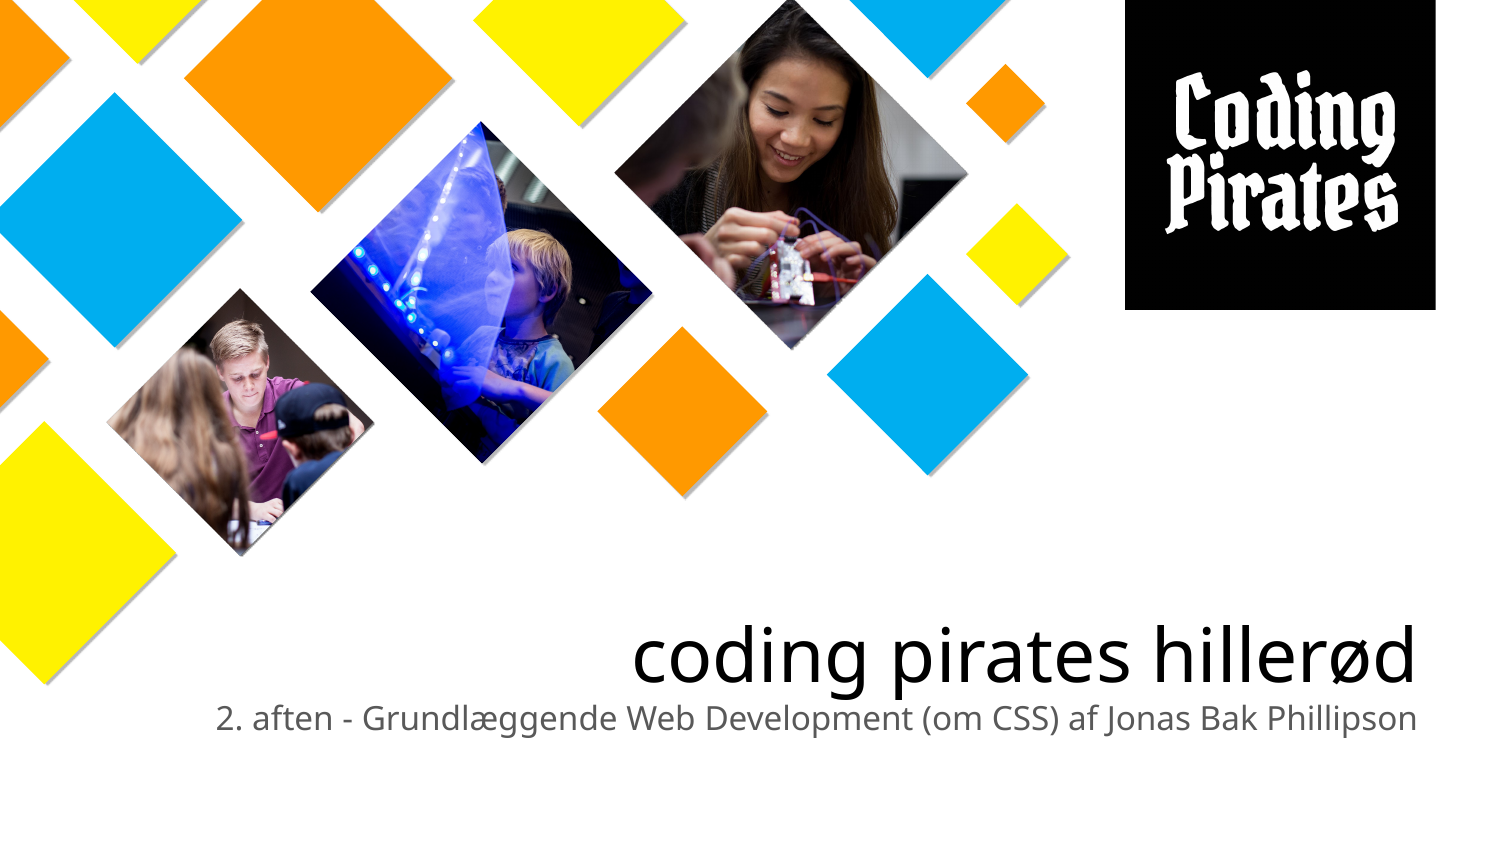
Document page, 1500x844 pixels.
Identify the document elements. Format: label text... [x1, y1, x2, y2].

picture [20, 266, 460, 578]
title coding pirates hillerød 2. aften - Grundlæggende Web Development (om CSS) af Jonas Bak Phillipson [70, 592, 1435, 805]
picture [1125, 0, 1436, 310]
picture [500, 0, 1081, 378]
